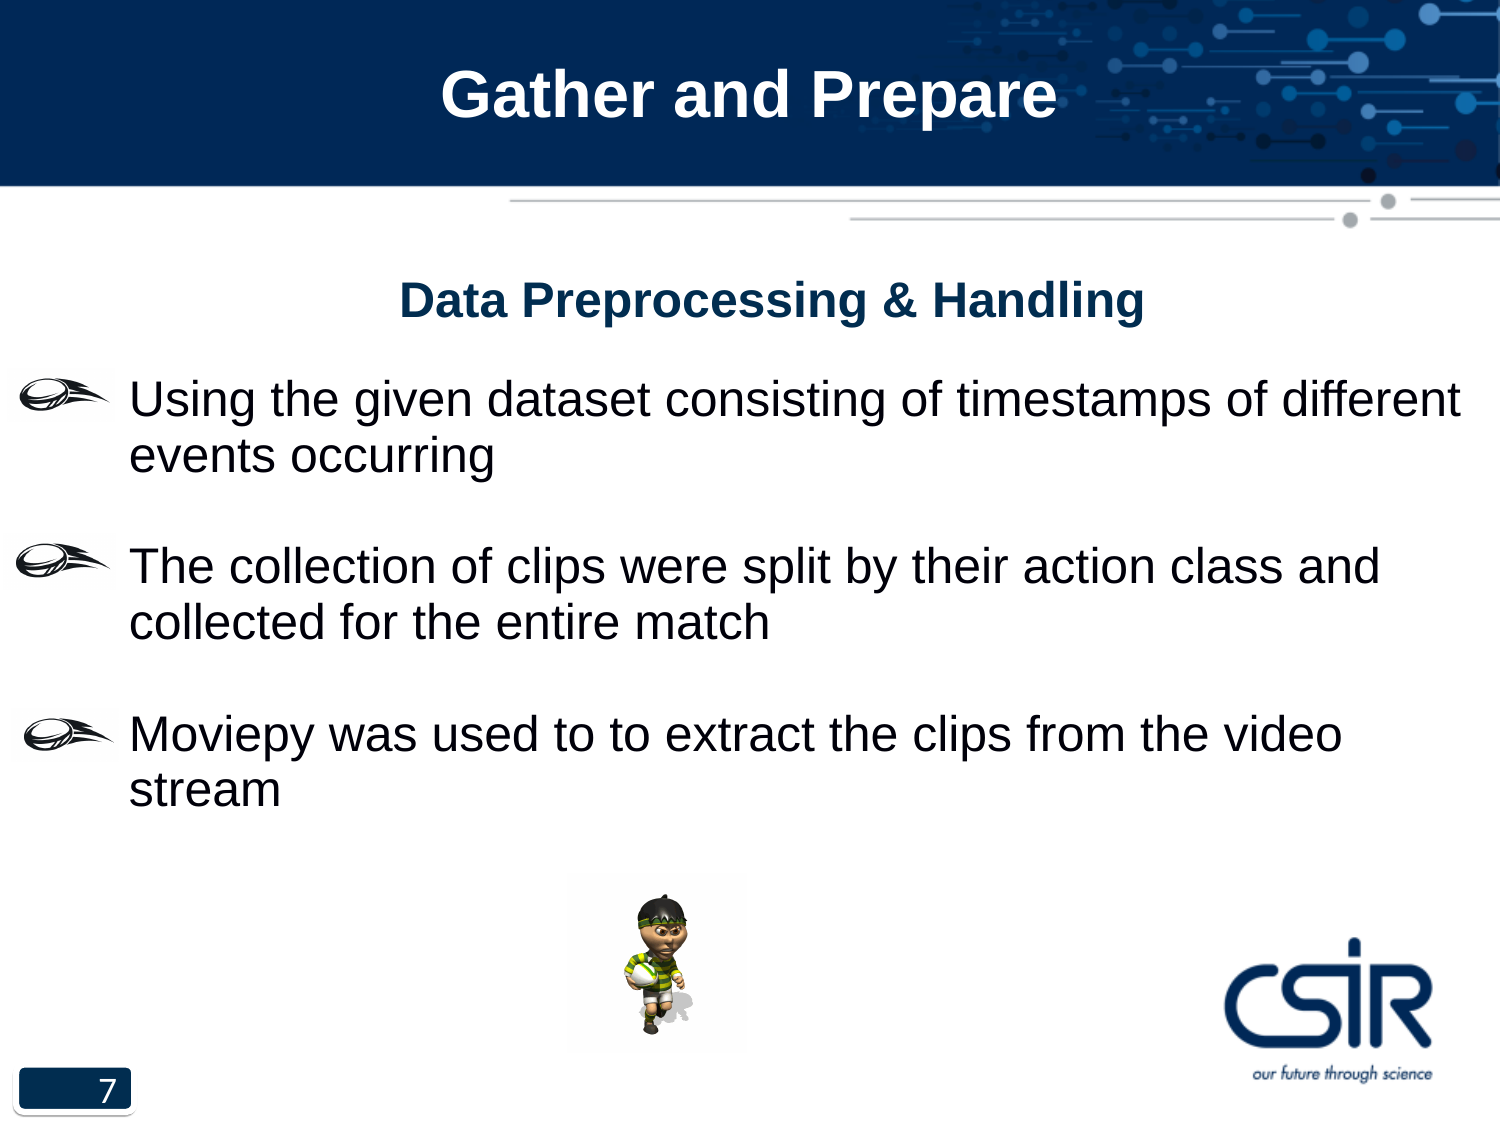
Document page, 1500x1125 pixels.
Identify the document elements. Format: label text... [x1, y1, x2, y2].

title Using the given dataset consisting of timestamps of different events occurring The collection of clips were split by their action class and collected for the entire match Moviepy was used to to extract the clips from the video stream [129, 371, 1479, 864]
text_box Data Preprocessing & Handling [82, 259, 1193, 343]
text_box Gather and Prepare [75, 21, 1425, 161]
picture [0, 0, 1500, 1125]
